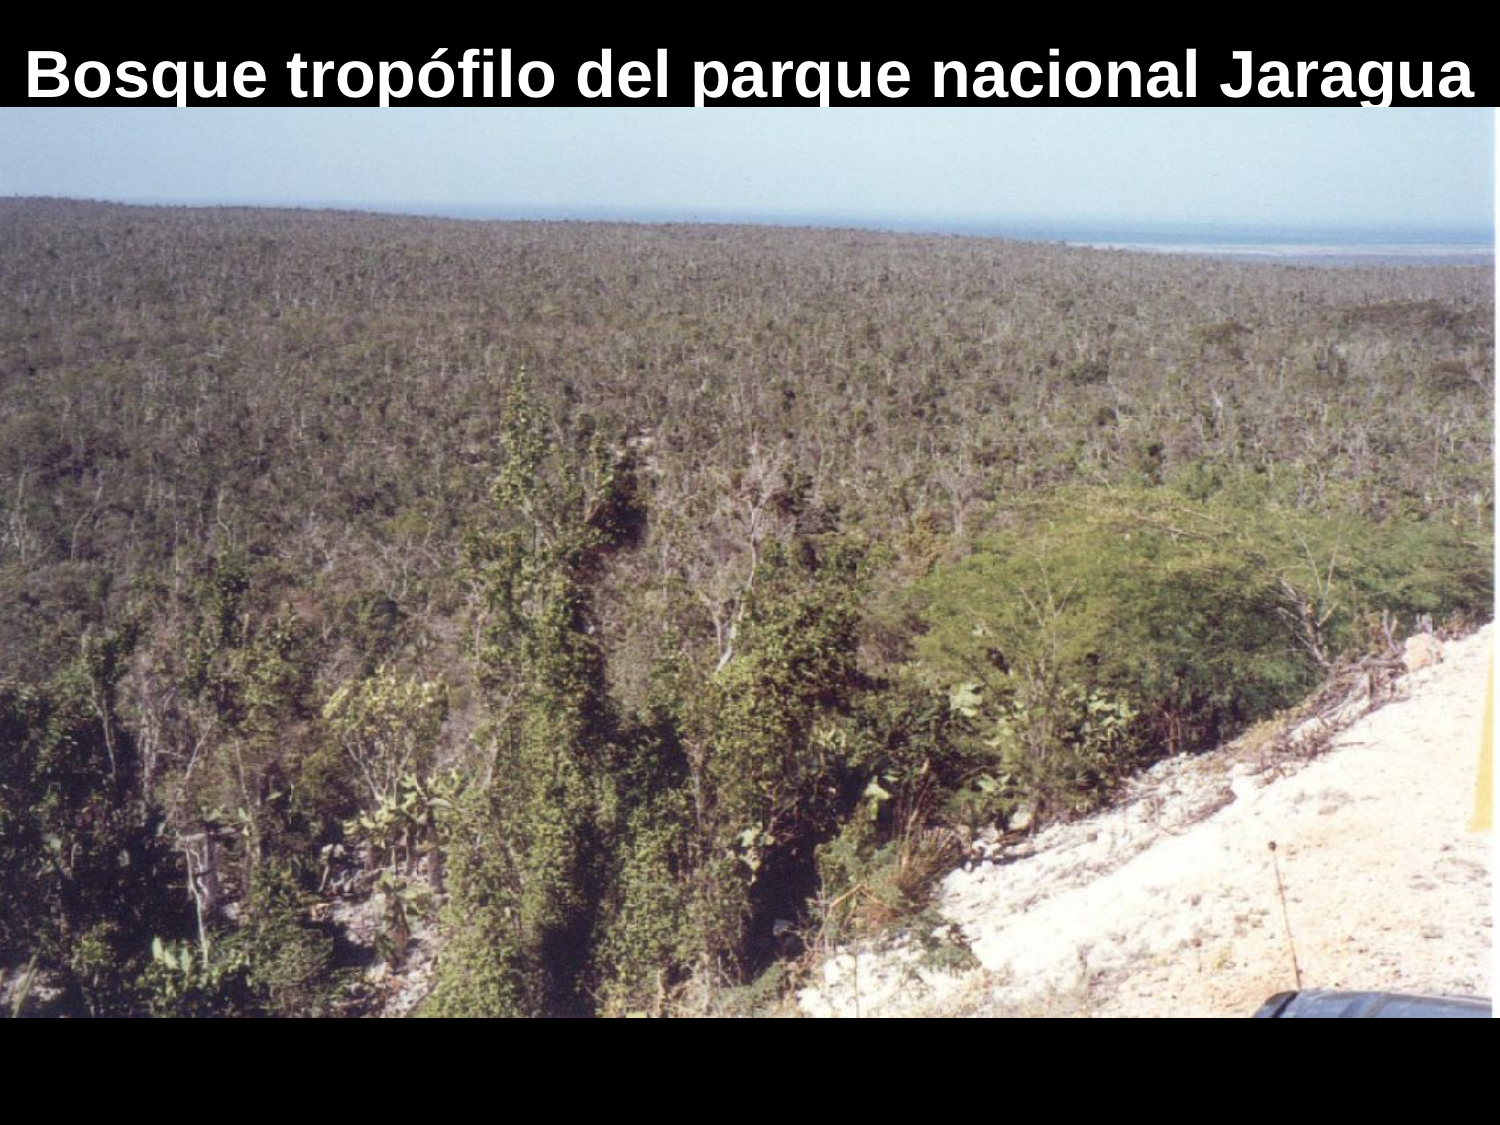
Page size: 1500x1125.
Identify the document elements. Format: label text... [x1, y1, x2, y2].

picture [0, 107, 1500, 1018]
text_box Bosque tropófilo del parque nacional Jaragua [0, 23, 1500, 107]
